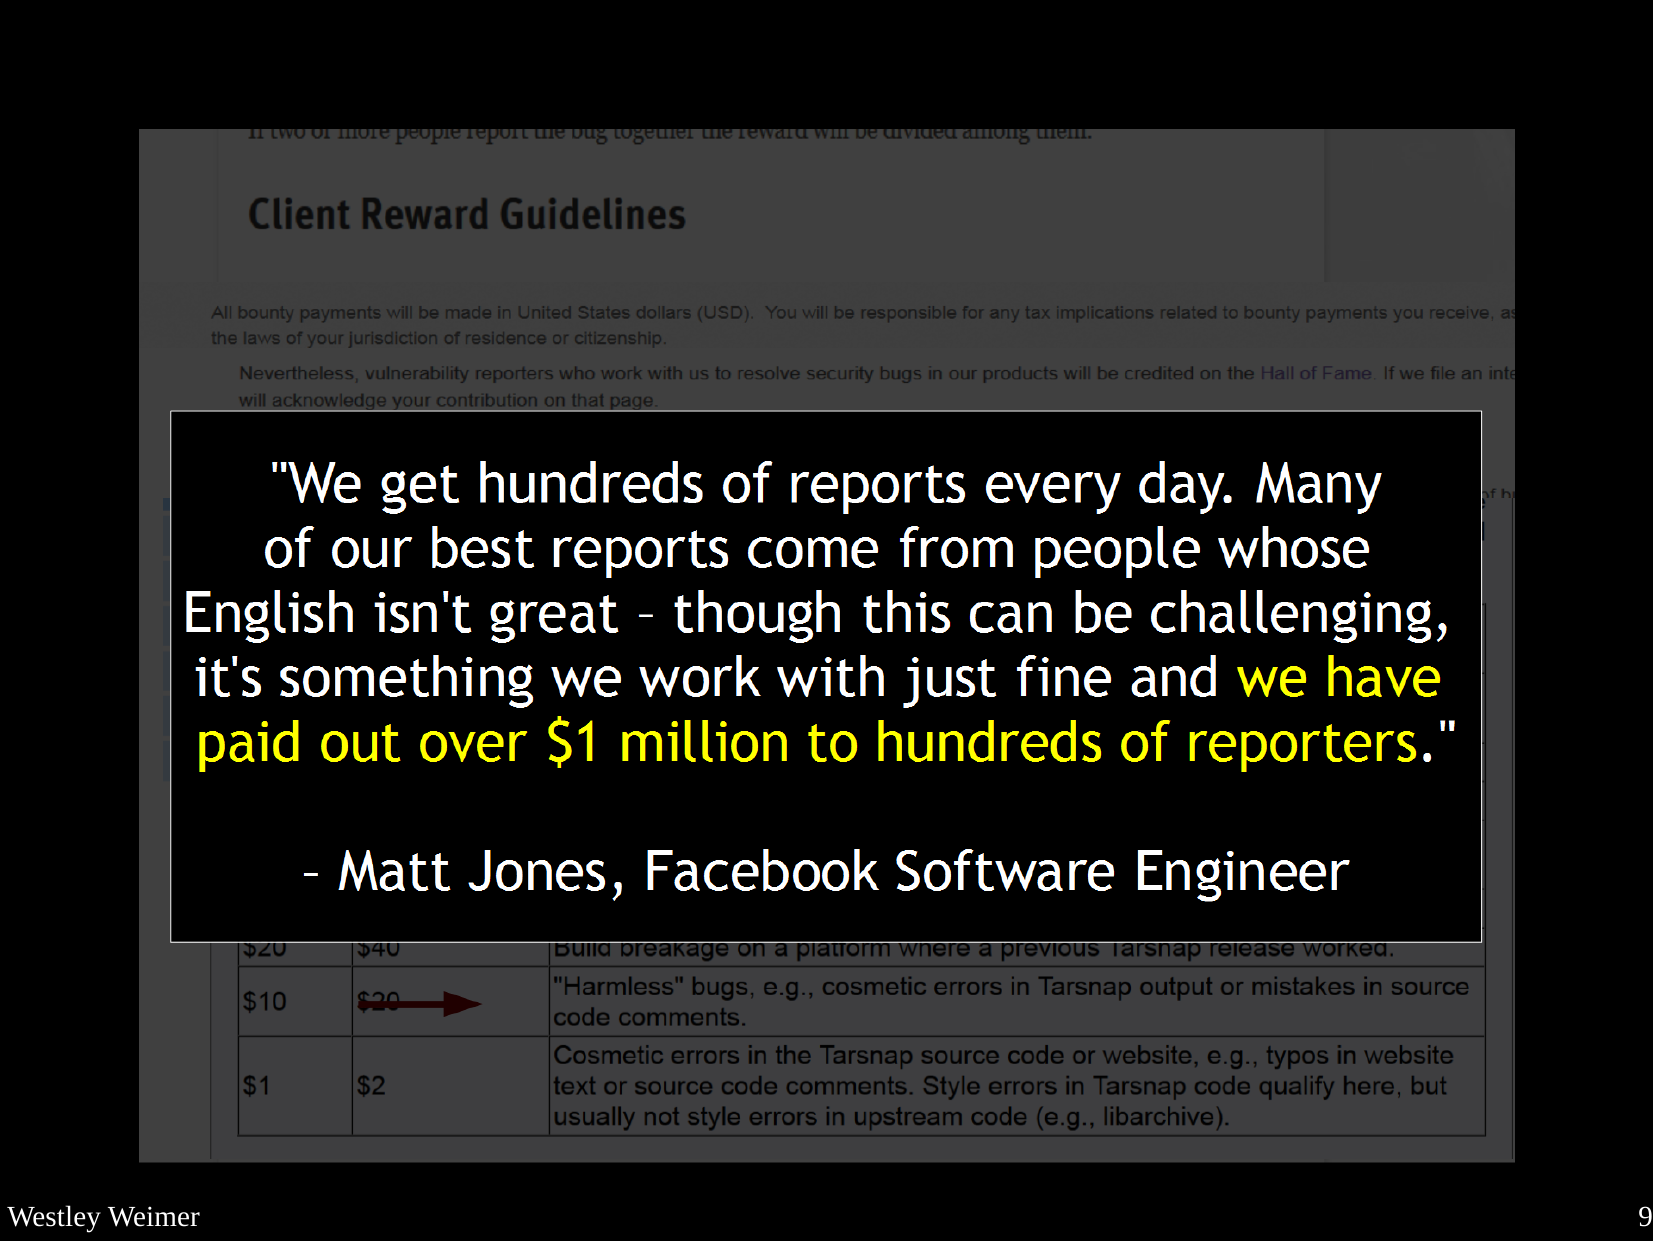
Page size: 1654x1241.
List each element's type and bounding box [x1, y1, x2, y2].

picture [0, 129, 1653, 1163]
